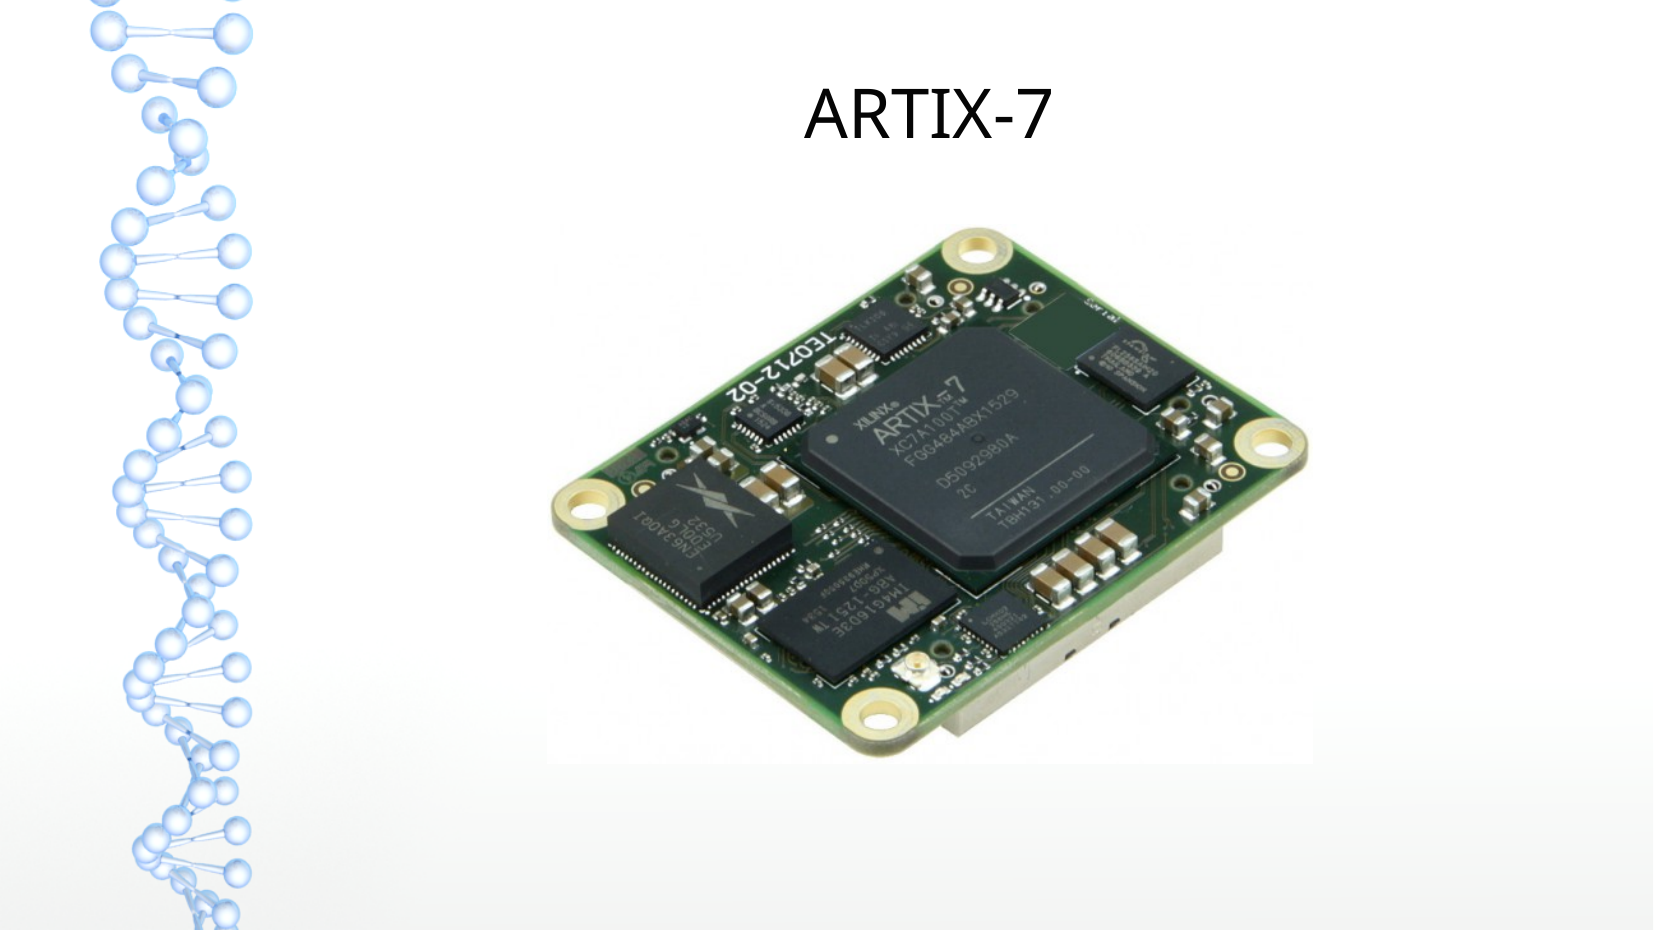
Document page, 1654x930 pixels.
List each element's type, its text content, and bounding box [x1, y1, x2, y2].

picture [0, 0, 1654, 930]
title ARTIX-7 [265, 35, 1594, 189]
